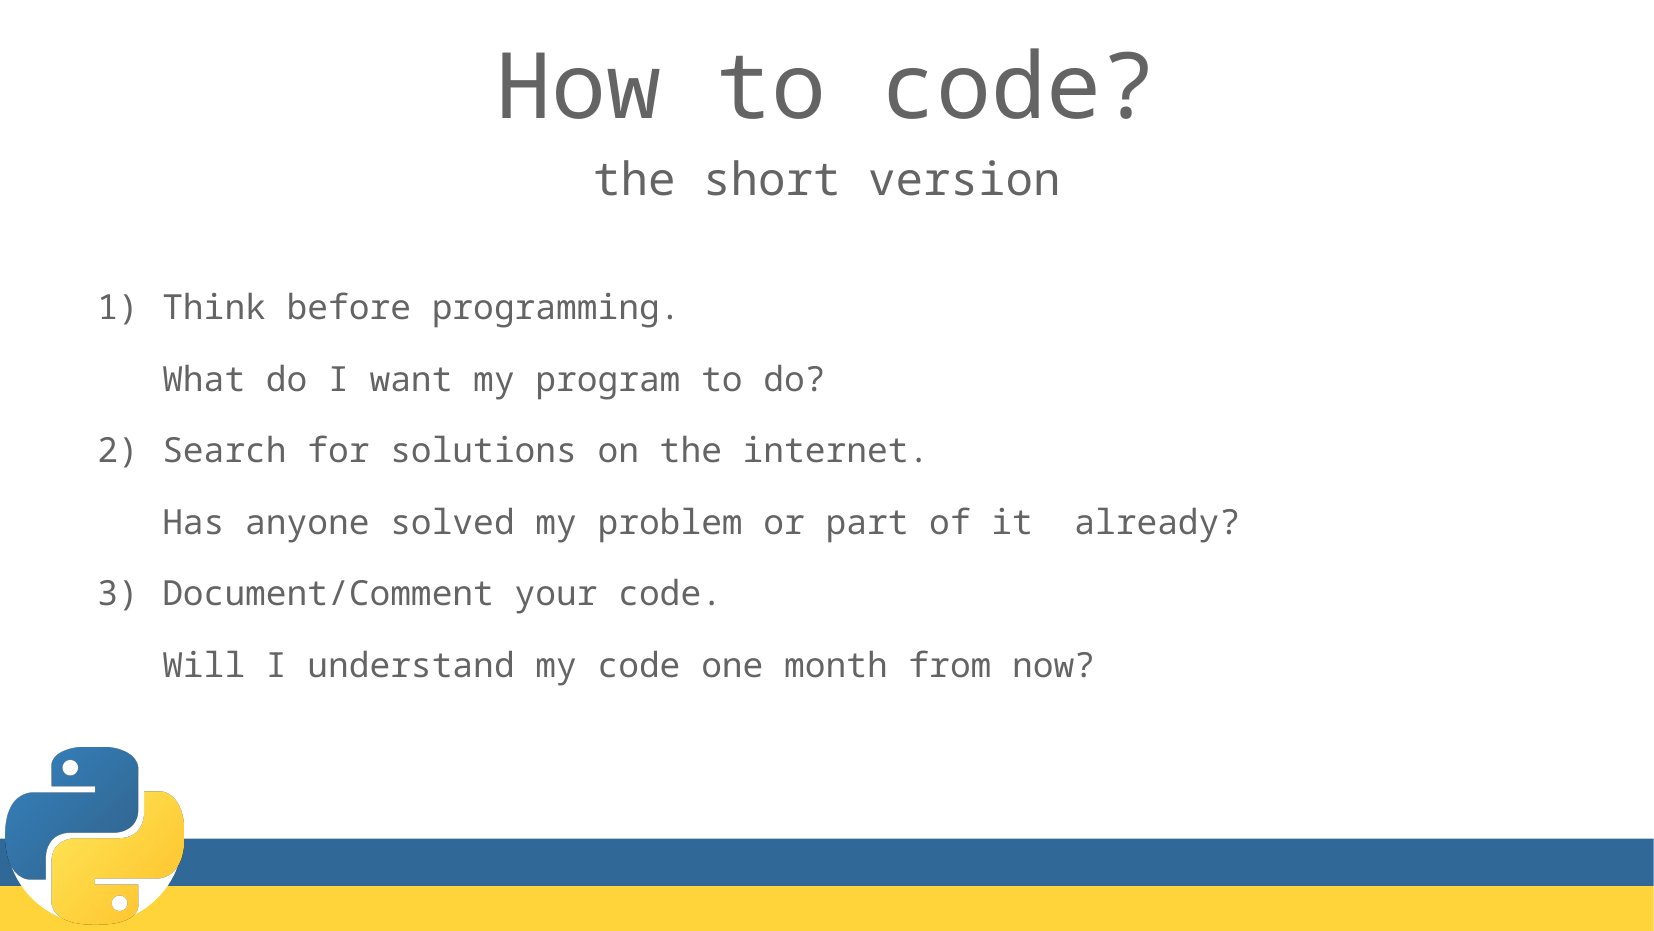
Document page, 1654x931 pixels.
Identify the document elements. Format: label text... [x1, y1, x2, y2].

title How to code? the short version [82, 37, 1571, 193]
picture [5, 747, 184, 925]
list Think before programming. What do I want my program to do? Search for solutions on the internet. Has anyone solved my problem or part of it already? Document/Comment your code. Will I understand my code one month from now? [82, 282, 1571, 691]
